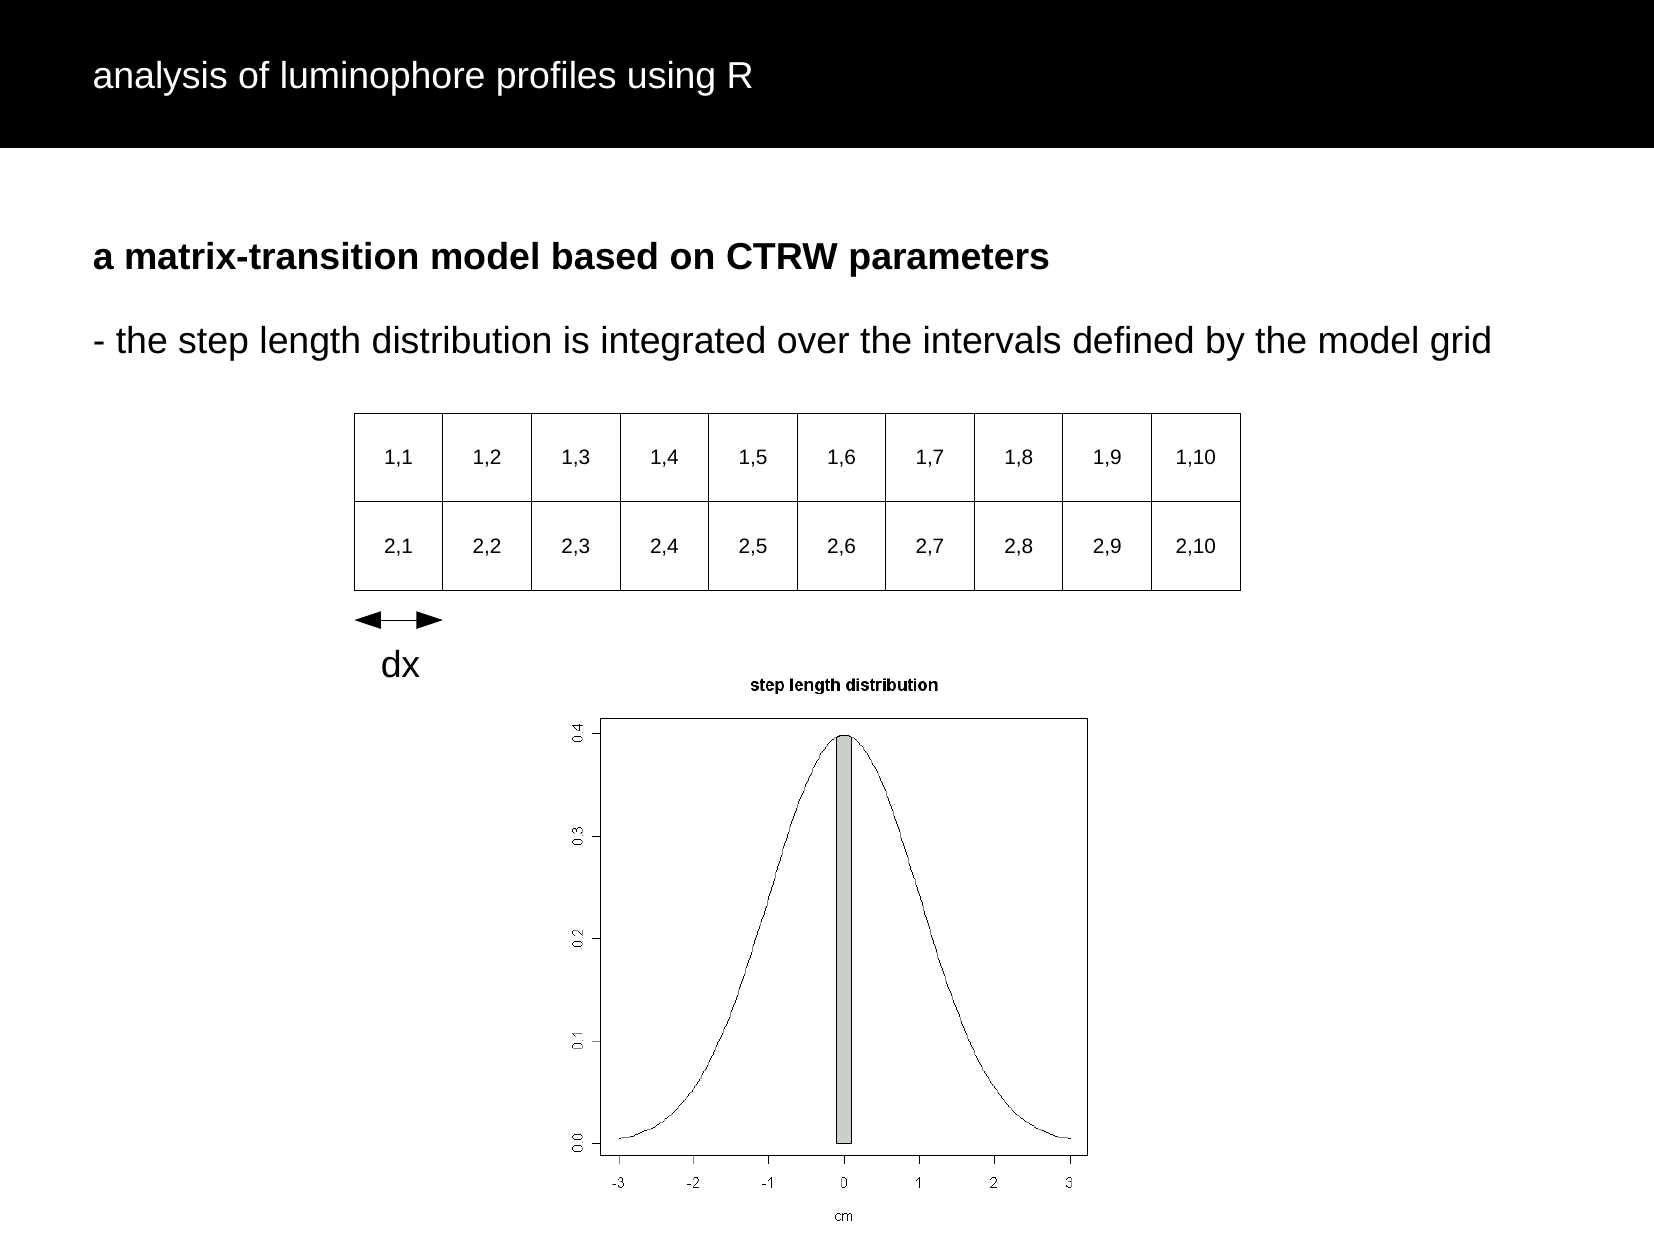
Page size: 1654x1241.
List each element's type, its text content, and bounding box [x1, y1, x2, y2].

text_box 2,2 [442, 501, 531, 591]
text_box 2,4 [620, 501, 708, 591]
text_box 1,6 [797, 413, 885, 501]
text_box 1,7 [885, 413, 974, 501]
text_box 1,3 [531, 413, 620, 501]
text_box 2,7 [885, 501, 974, 591]
text_box a matrix-transition model based on CTRW parameters - the step length distribution is integrated over the intervals defined by the model grid [78, 228, 1508, 371]
text_box analysis of luminophore profiles using R [77, 46, 769, 104]
text_box 1,10 [1151, 413, 1241, 501]
text_box dx [366, 635, 435, 695]
picture [531, 649, 1123, 1241]
text_box 1,8 [974, 413, 1062, 501]
text_box 1,2 [442, 413, 531, 501]
text_box [0, 0, 1654, 148]
text_box 1,4 [620, 413, 708, 501]
text_box 1,1 [354, 413, 442, 501]
text_box 1,9 [1062, 413, 1151, 501]
text_box 2,1 [354, 501, 442, 591]
text_box 2,8 [974, 501, 1062, 591]
text_box 2,5 [708, 501, 797, 591]
text_box 2,10 [1151, 501, 1241, 591]
text_box 2,9 [1062, 501, 1151, 591]
text_box 1,5 [708, 413, 797, 501]
text_box 2,6 [797, 501, 885, 591]
text_box 2,3 [531, 501, 620, 591]
